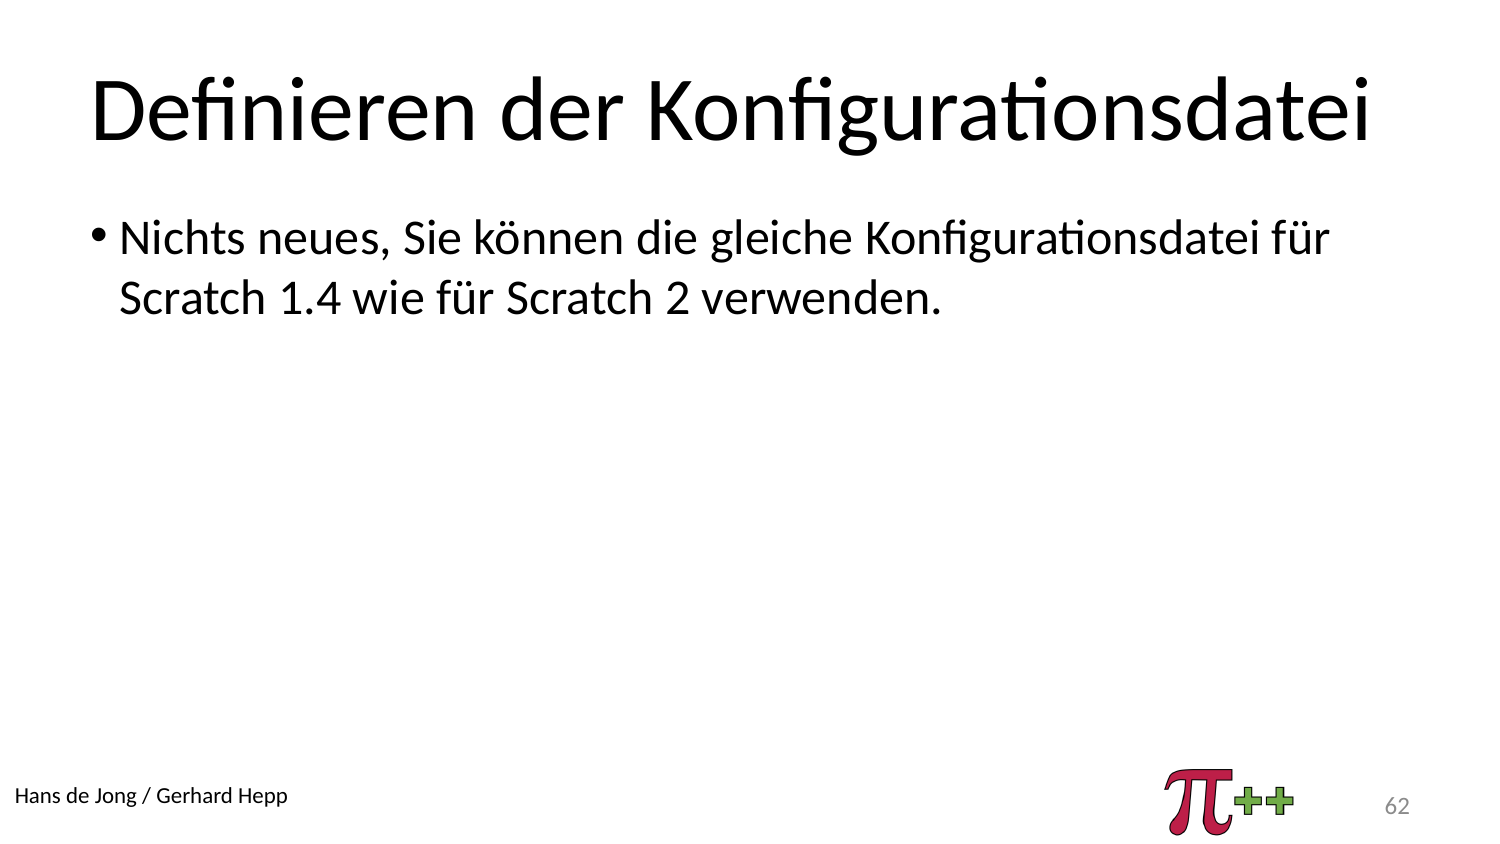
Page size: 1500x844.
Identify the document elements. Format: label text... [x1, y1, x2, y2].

picture [1163, 768, 1294, 836]
title Definieren der Konfigurationsdatei [75, 33, 1425, 175]
slide_number <getal> [1340, 782, 1425, 827]
list Nichts neues, Sie können die gleiche Konfigurationsdatei für Scratch 1.4 wie für Scratch 2 verwenden. [75, 196, 1425, 754]
